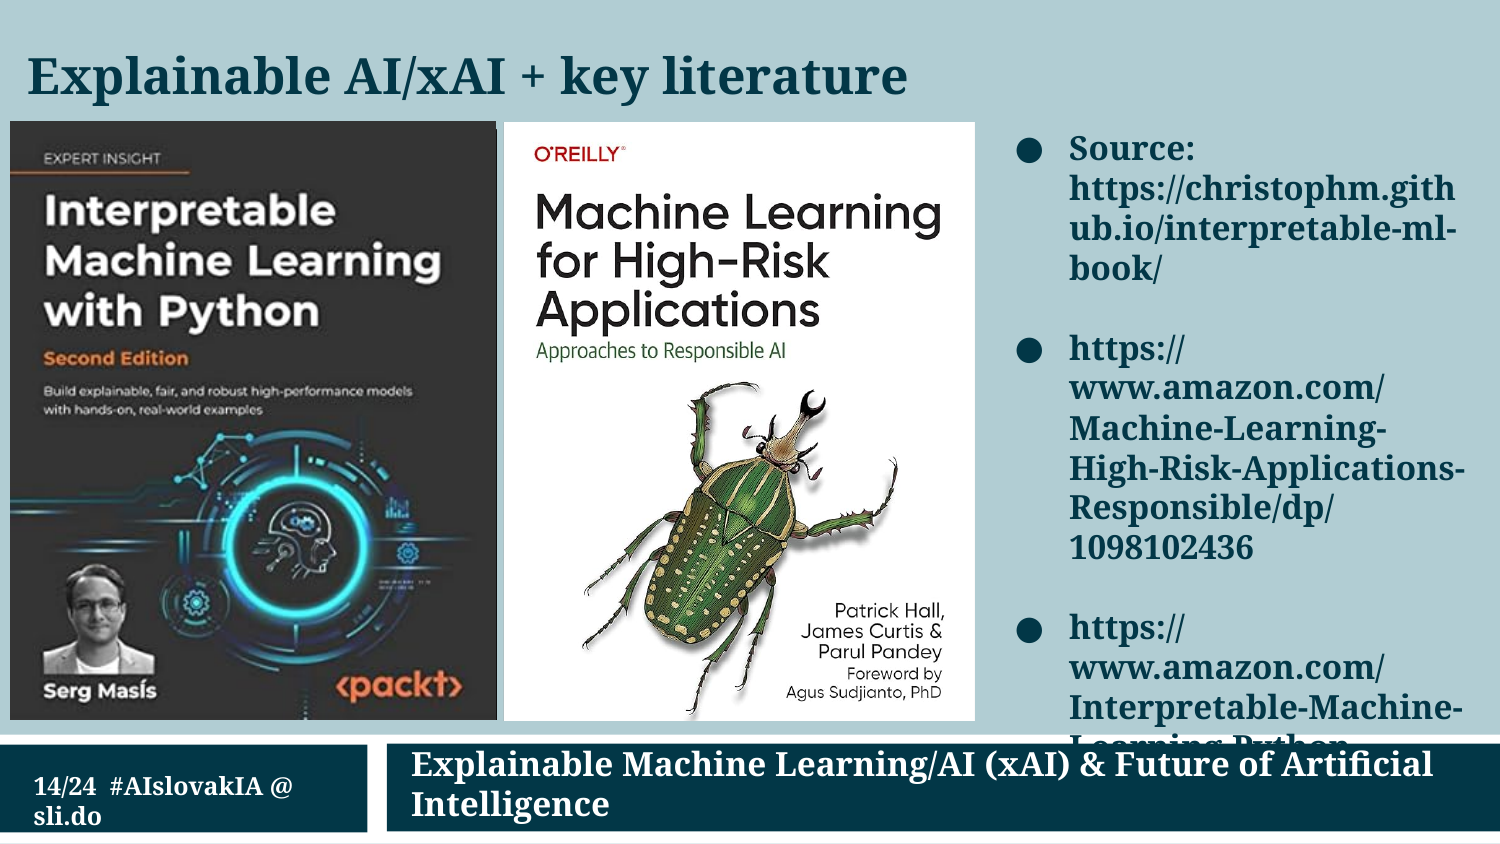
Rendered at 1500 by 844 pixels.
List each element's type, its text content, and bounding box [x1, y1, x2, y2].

text_box 14/24 #AIslovakIA @ sli.do [22, 764, 362, 808]
picture [10, 121, 975, 721]
text_box Source: https://christophm.github.io/interpretable-ml-book/ https://www.amazon.com/Machine-Learning-High-Risk-Applications-Responsible/dp/1098102436 https://www.amazon.com/Interpretable-Machine-Learning-Python-hands/dp/180323542X/ [982, 121, 1483, 720]
text_box Explainable AI/xAI + key literature [16, 13, 1483, 136]
text_box Explainable Machine Learning/AI (xAI) & Future of Artificial Intelligence [400, 740, 1500, 826]
